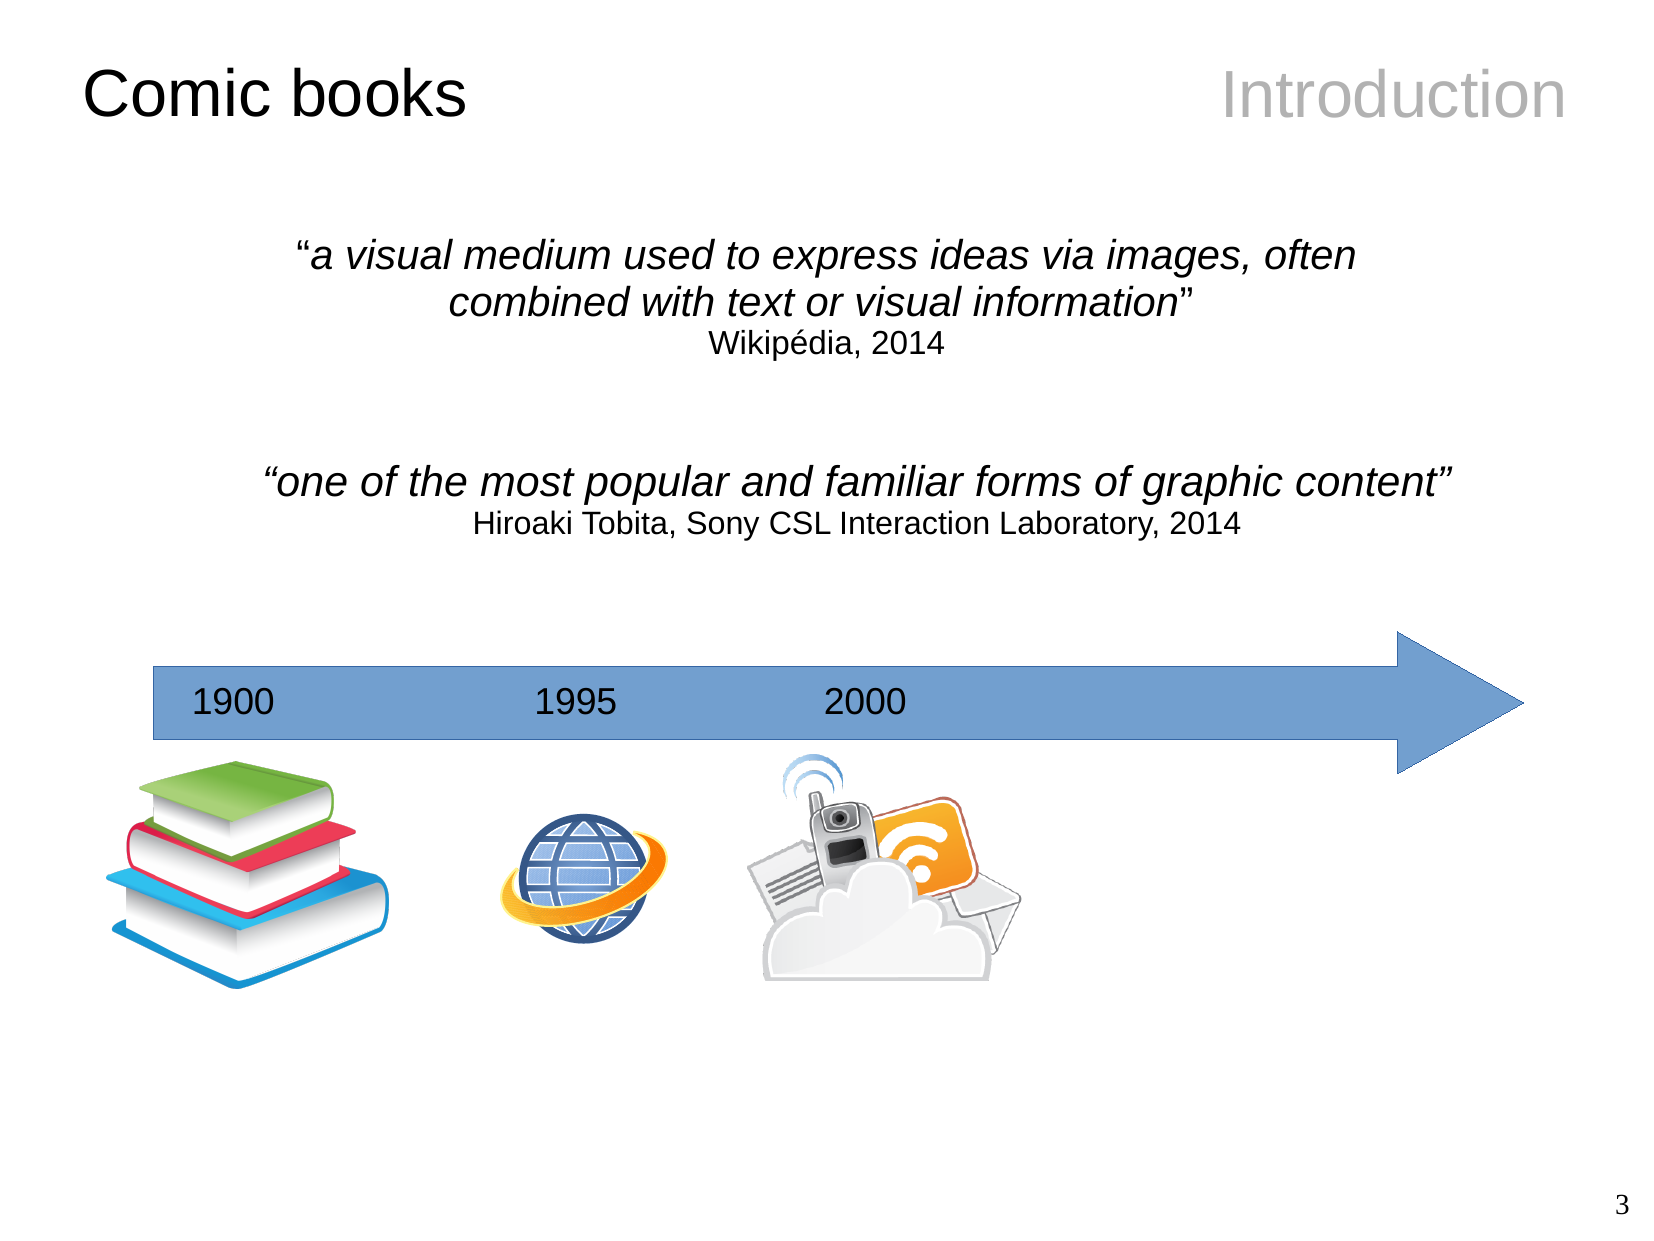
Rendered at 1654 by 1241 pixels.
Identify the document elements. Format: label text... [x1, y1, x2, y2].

title Comic books [82, 41, 1170, 146]
text_box 2000 [809, 673, 1034, 731]
picture [494, 784, 674, 963]
picture [747, 754, 1028, 981]
list “one of the most popular and familiar forms of graphic content” Hiroaki Tobita, Sony CSL Interaction Laboratory, 2014 [82, 188, 1571, 544]
text_box 1995 [519, 673, 733, 731]
text_box 1900 [177, 673, 355, 731]
picture [106, 761, 389, 989]
text_box [153, 631, 1524, 774]
